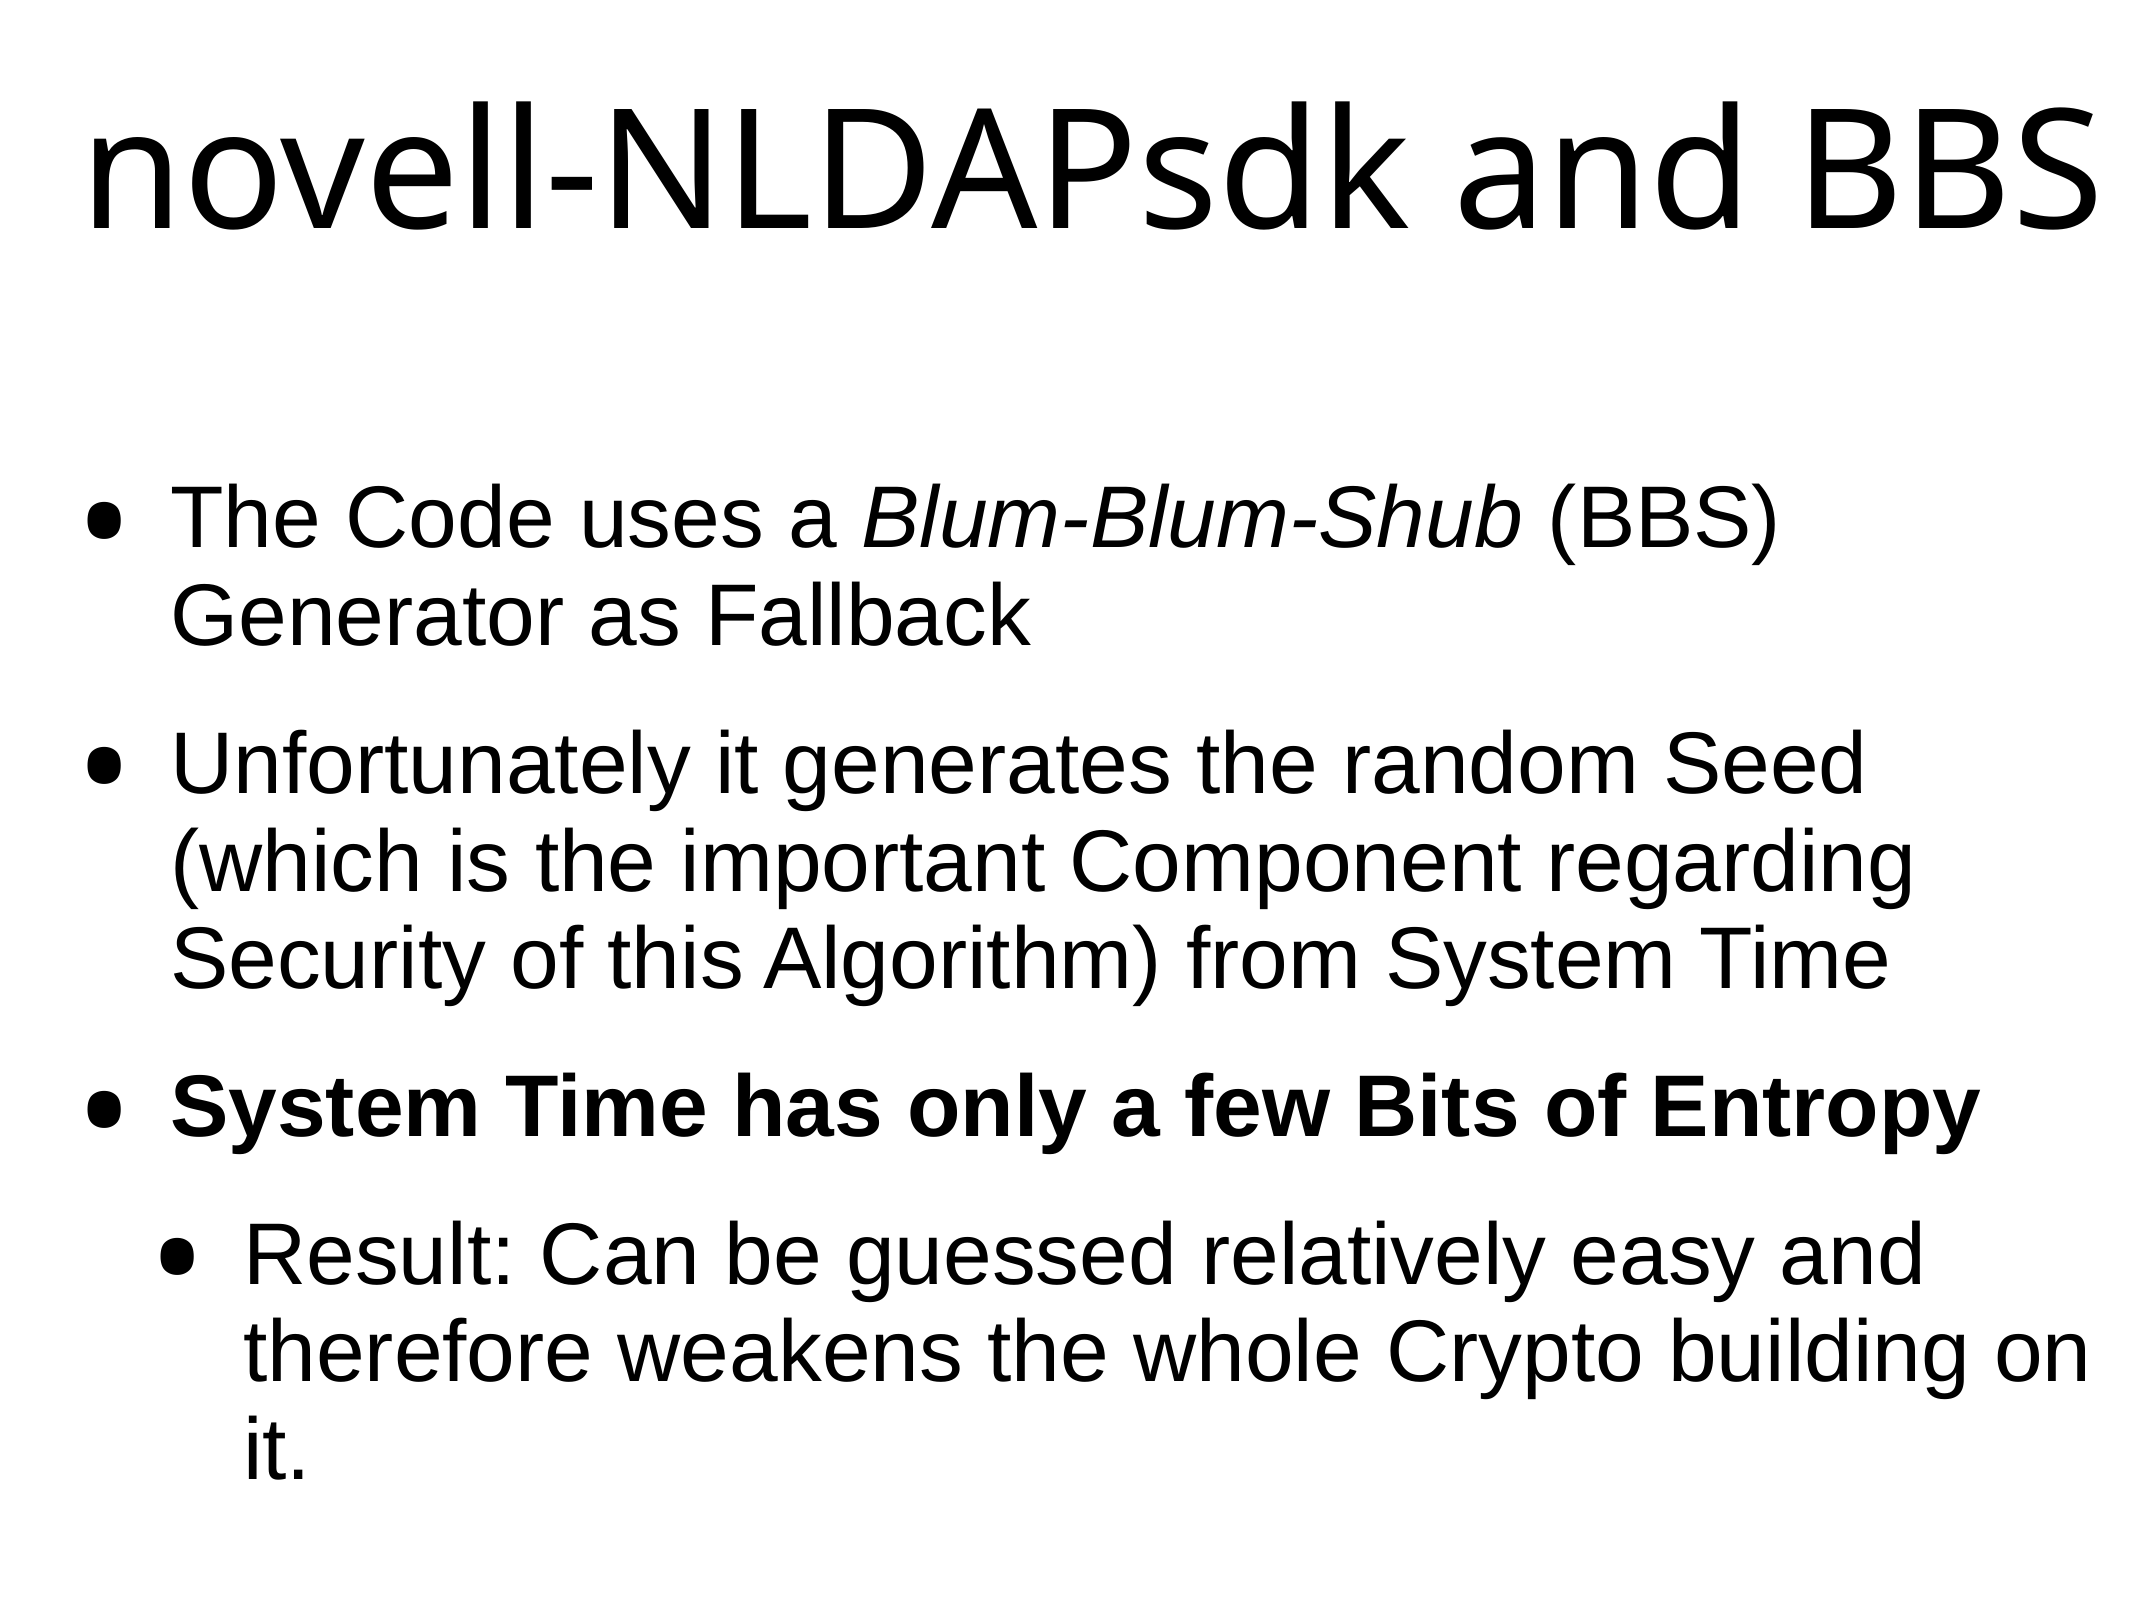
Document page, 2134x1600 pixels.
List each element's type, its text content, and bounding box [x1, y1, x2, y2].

list The Code uses a Blum-Blum-Shub (BBS) Generator as Fallback Unfortunately it generates the random Seed (which is the important Component regarding Security of this Algorithm) from System Time System Time has only a few Bits of Entropy Result: Can be guessed relatively easy and therefore weakens the whole Crypto building on it. [16, 393, 2115, 1573]
title novell-NLDAPsdk and BBS [47, 31, 2134, 296]
